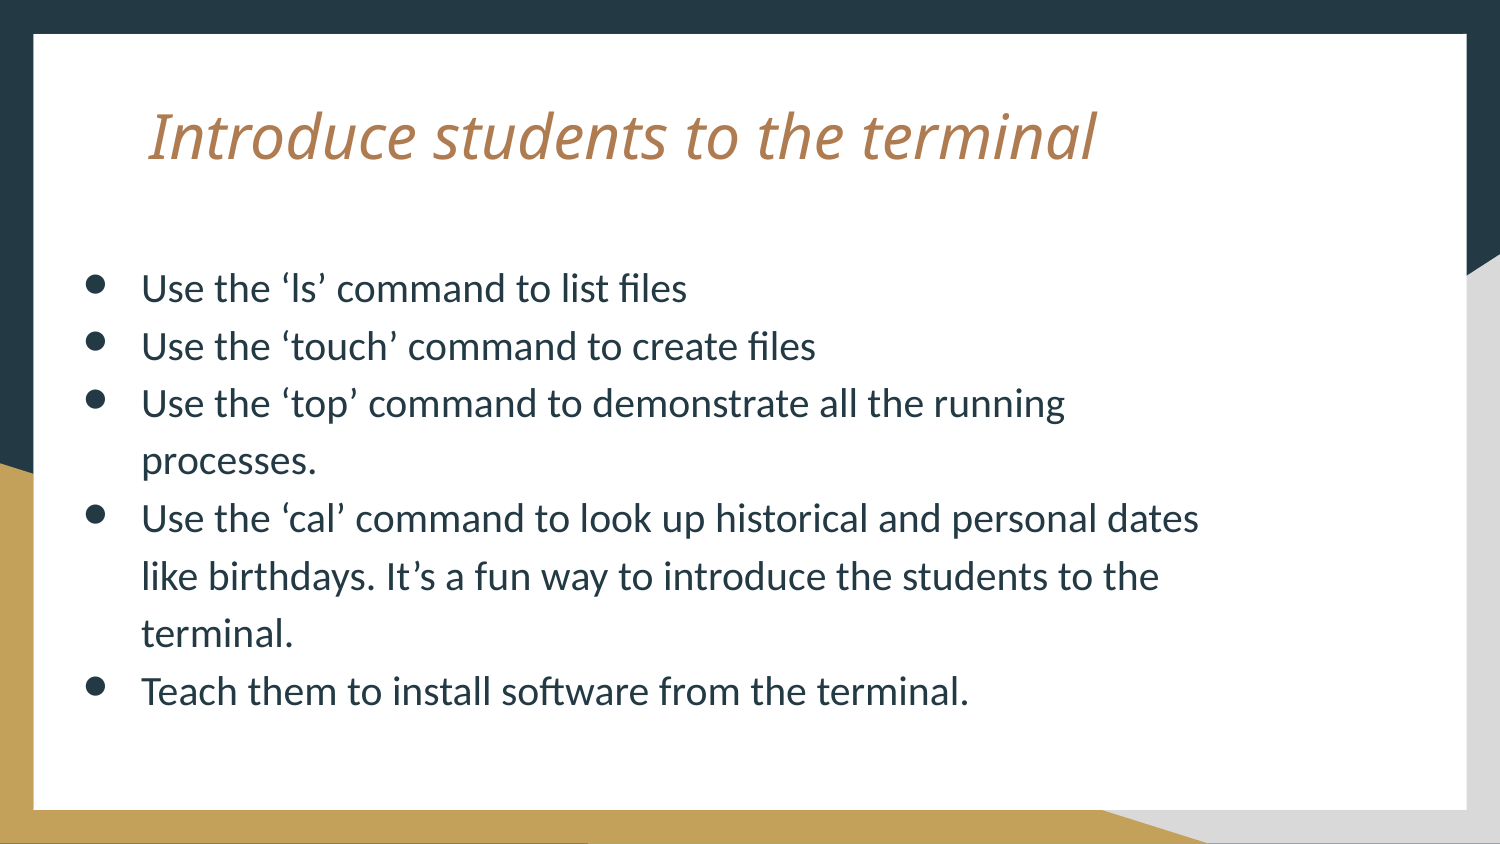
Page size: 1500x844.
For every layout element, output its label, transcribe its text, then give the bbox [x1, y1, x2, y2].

title Introduce students to the terminal [134, 81, 1366, 239]
list Use the ‘ls’ command to list files Use the ‘touch’ command to create files Use the ‘top’ command to demonstrate all the running processes. Use the ‘cal’ command to look up historical and personal dates like birthdays. It’s a fun way to introduce the students to the terminal. Teach them to install software from the terminal. [51, 238, 1231, 769]
